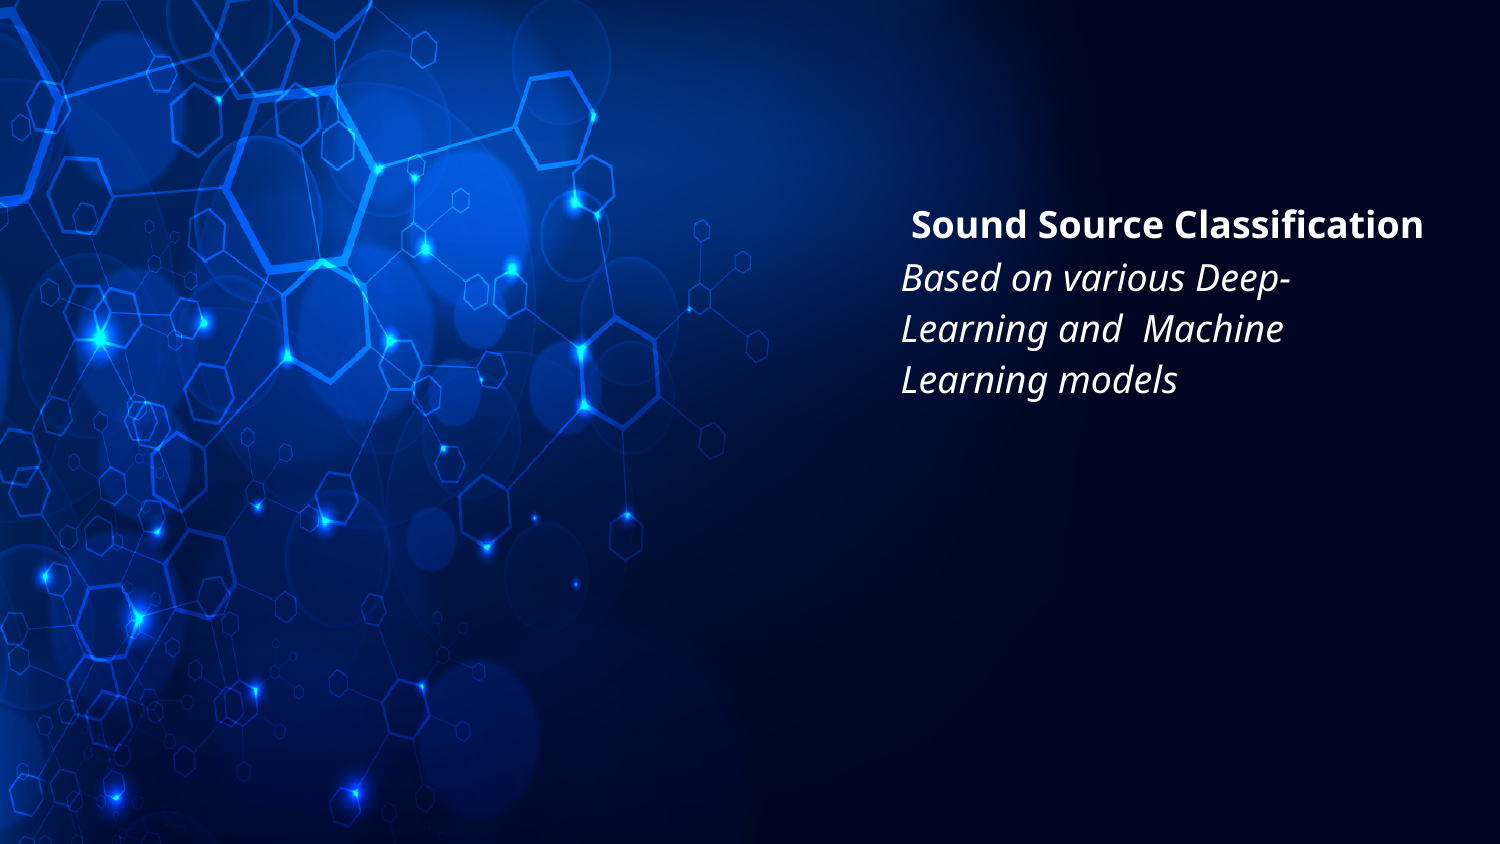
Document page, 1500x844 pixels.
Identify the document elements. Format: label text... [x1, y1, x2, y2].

text_box Sound Source Classification [896, 191, 1454, 262]
text_box Based on various Deep-Learning and Machine Learning models [885, 243, 1453, 426]
picture [0, 0, 1500, 844]
